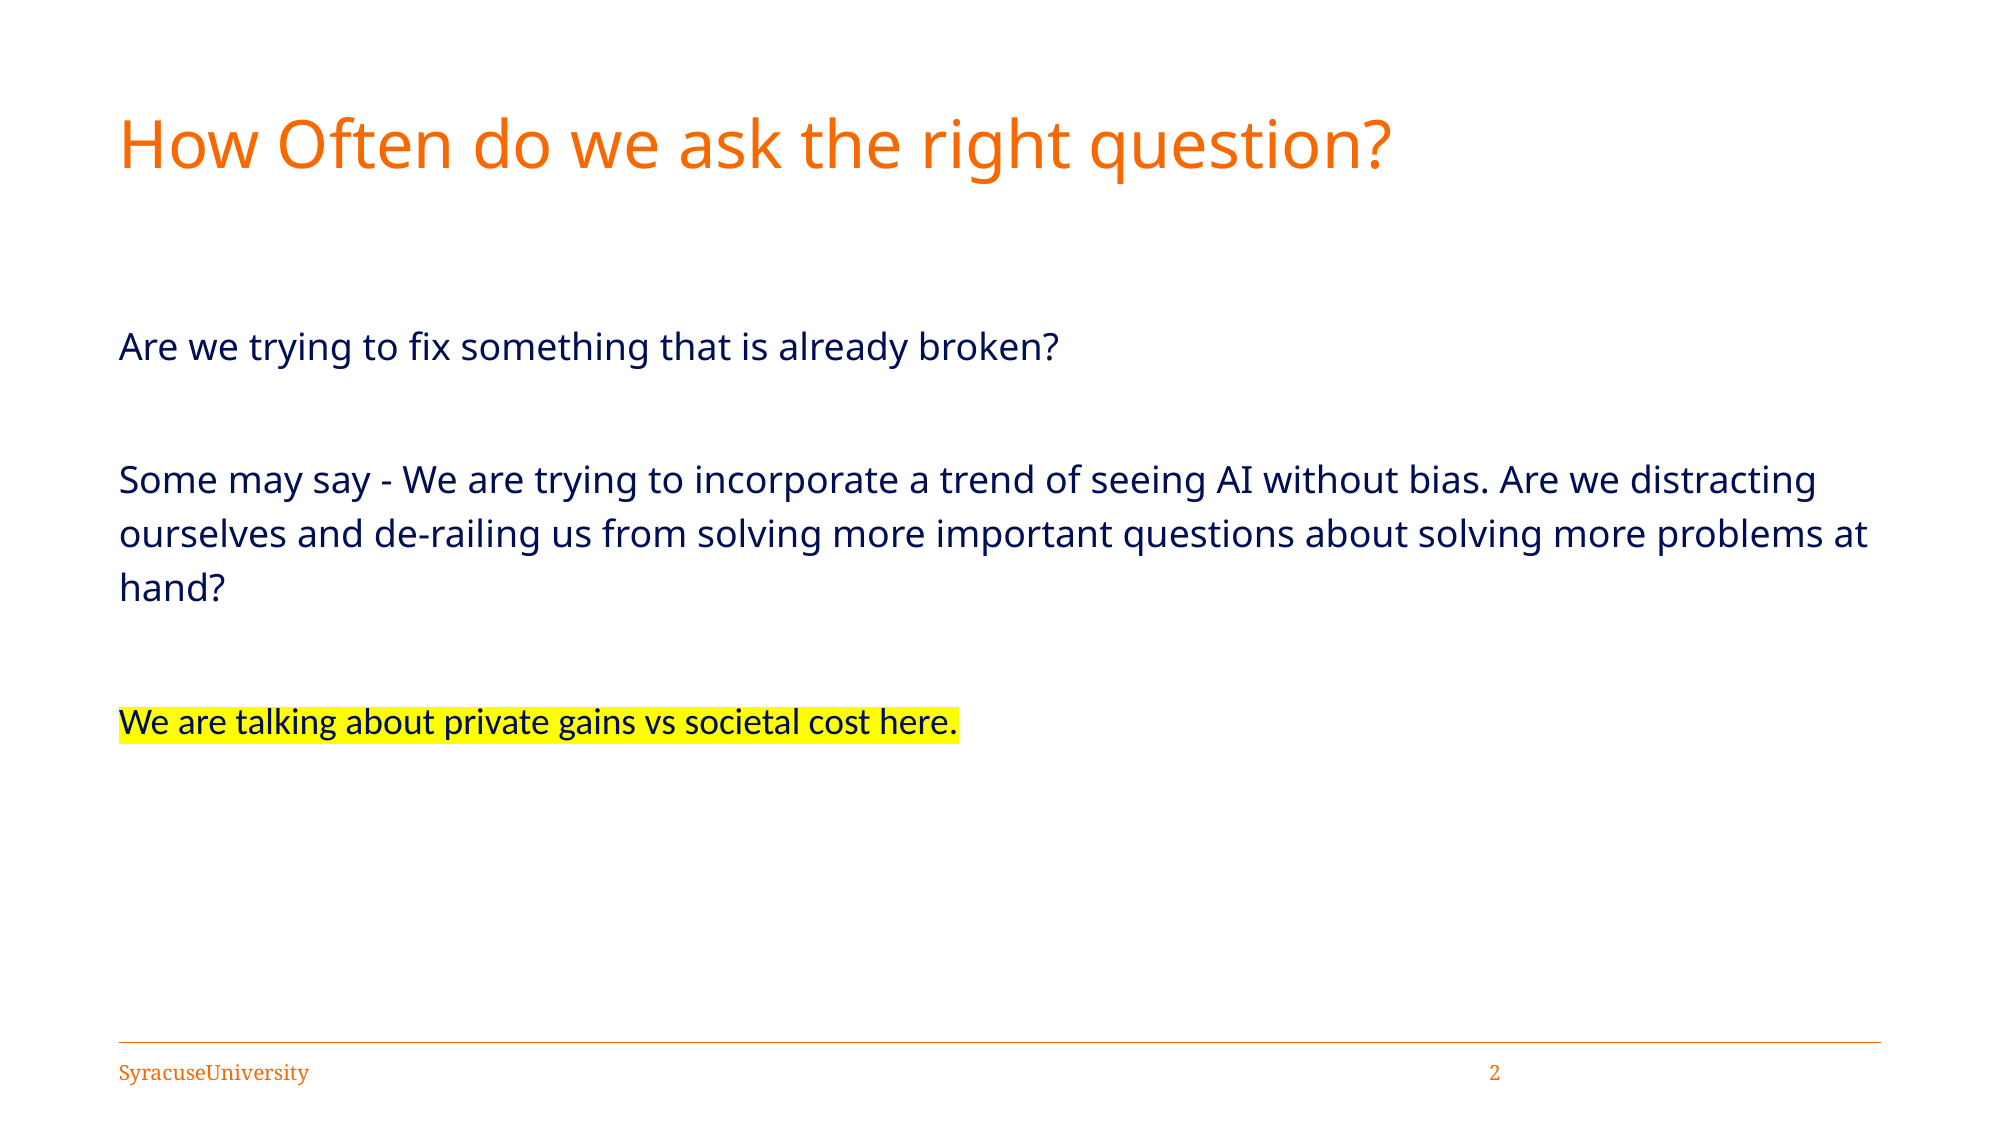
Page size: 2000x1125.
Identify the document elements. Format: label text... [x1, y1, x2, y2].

title How Often do we ask the right question? [118, 110, 1882, 173]
list Are we trying to fix something that is already broken? Some may say - We are trying to incorporate a trend of seeing AI without bias. Are we distracting ourselves and de-railing us from solving more important questions about solving more problems at hand? We are talking about private gains vs societal cost here. [118, 314, 1882, 982]
